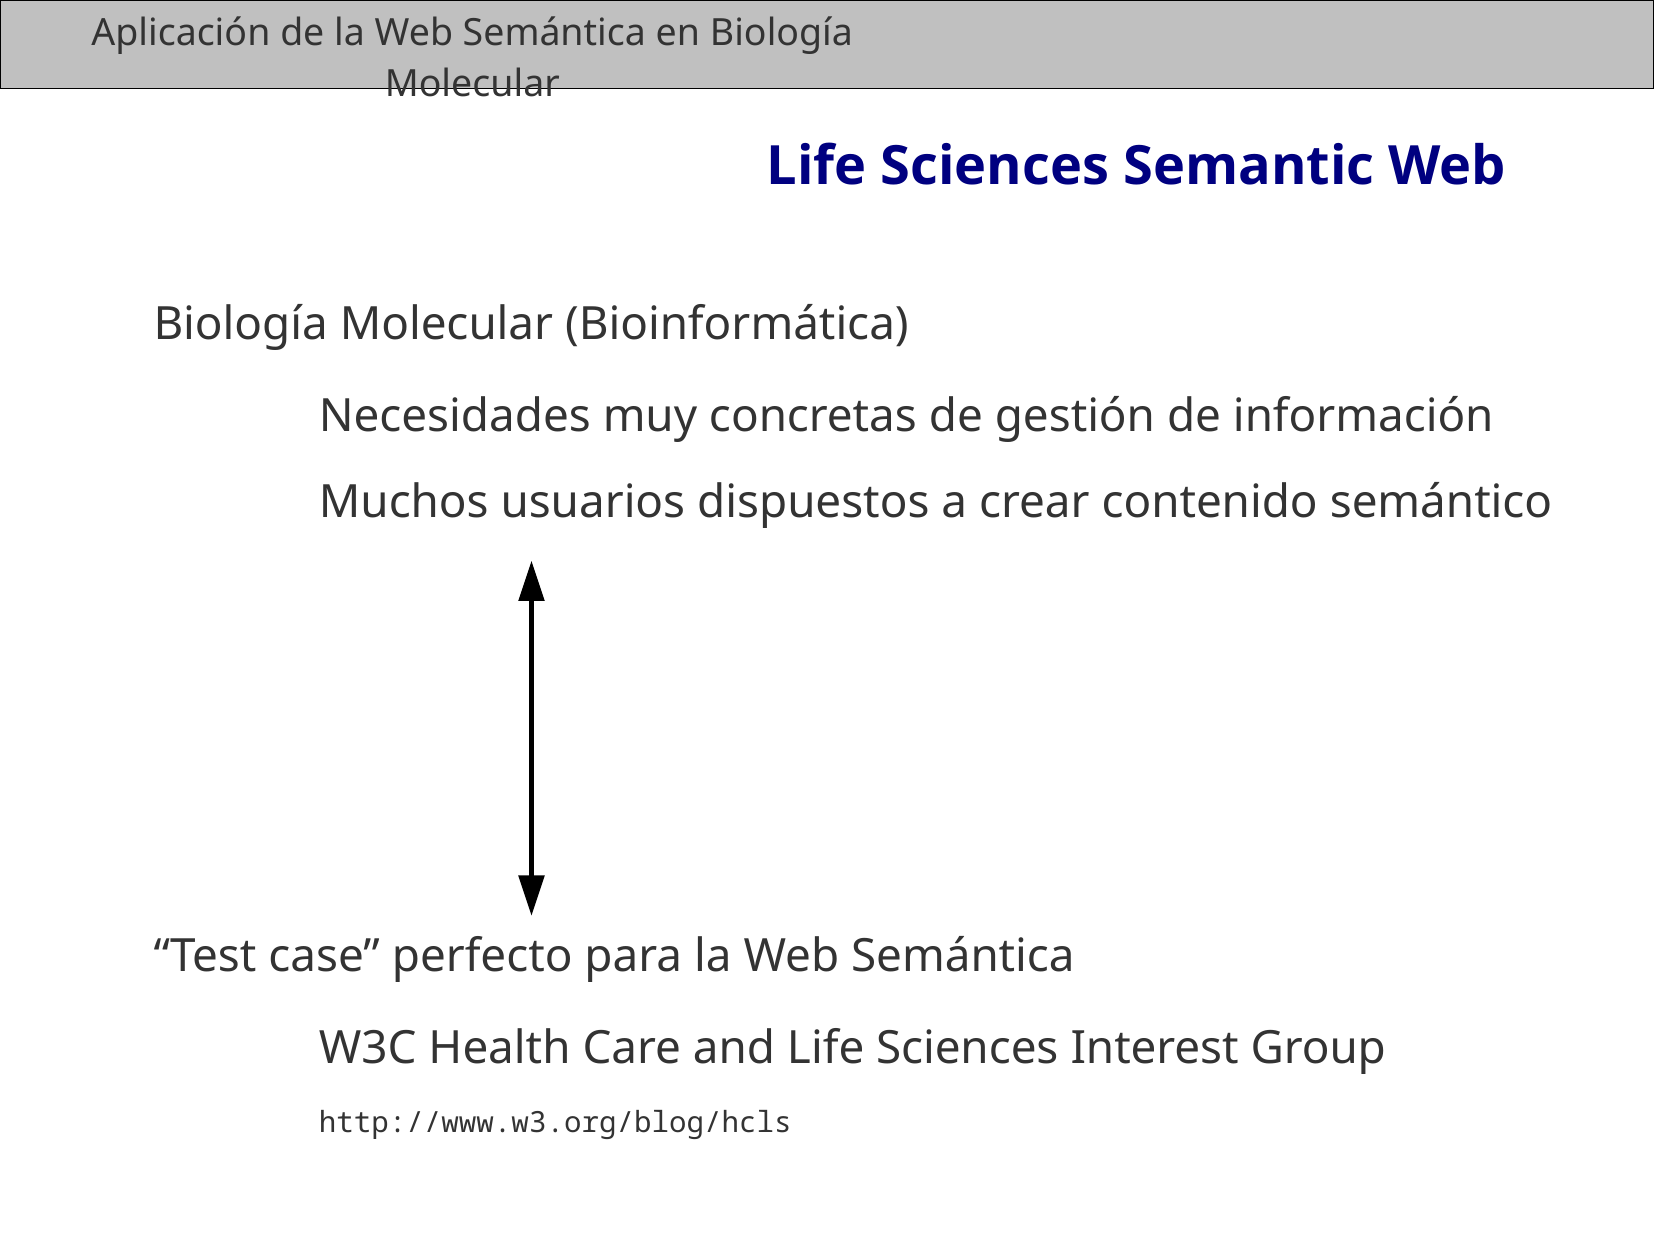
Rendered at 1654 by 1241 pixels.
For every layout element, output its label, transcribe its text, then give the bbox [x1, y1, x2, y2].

text_box Life Sciences Semantic Web [620, 125, 1654, 202]
list Biología Molecular (Bioinformática) Necesidades muy concretas de gestión de información Muchos usuarios dispuestos a crear contenido semántico “Test case” perfecto para la Web Semántica W3C Health Care and Life Sciences Interest Group http://www.w3.org/blog/hcls [82, 290, 1571, 1126]
text_box Aplicación de la Web Semántica en Biología Molecular [0, 23, 945, 89]
text_box [0, 0, 1654, 89]
